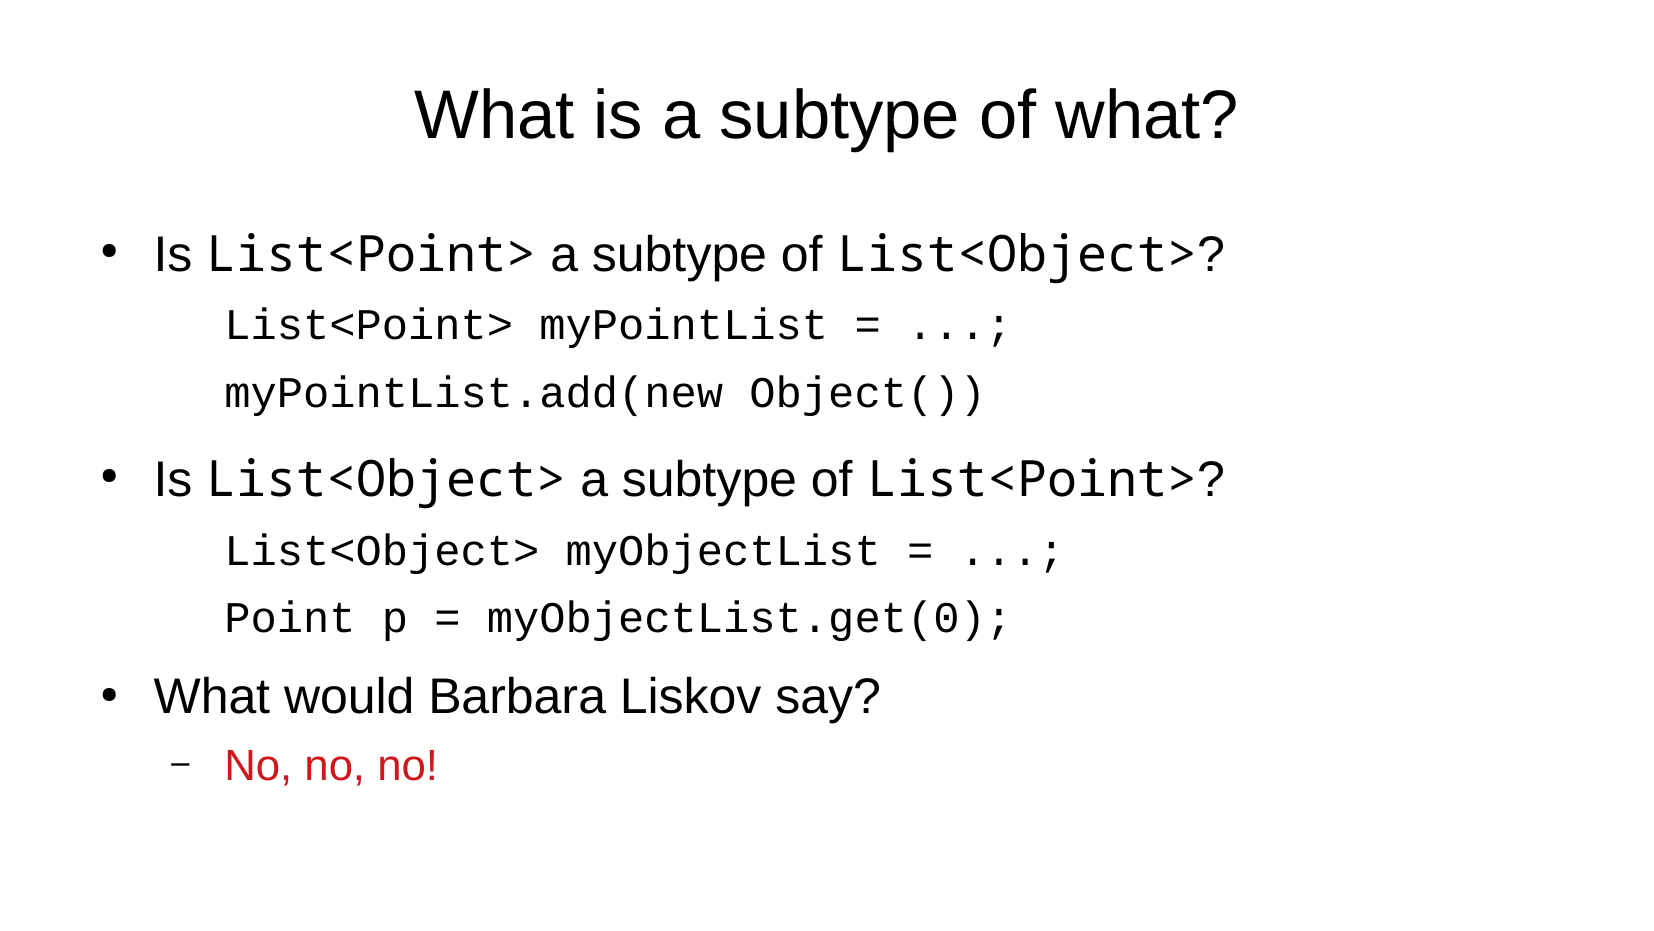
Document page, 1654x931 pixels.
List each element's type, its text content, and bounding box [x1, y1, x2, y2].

list Is List<Point> a subtype of List<Object>? List<Point> myPointList = ...; myPointList.add(new Object()) Is List<Object> a subtype of List<Point>? List<Object> myObjectList = ...; Point p = myObjectList.get(0); What would Barbara Liskov say? No, no, no! [82, 217, 1571, 871]
title What is a subtype of what? [82, 37, 1571, 193]
